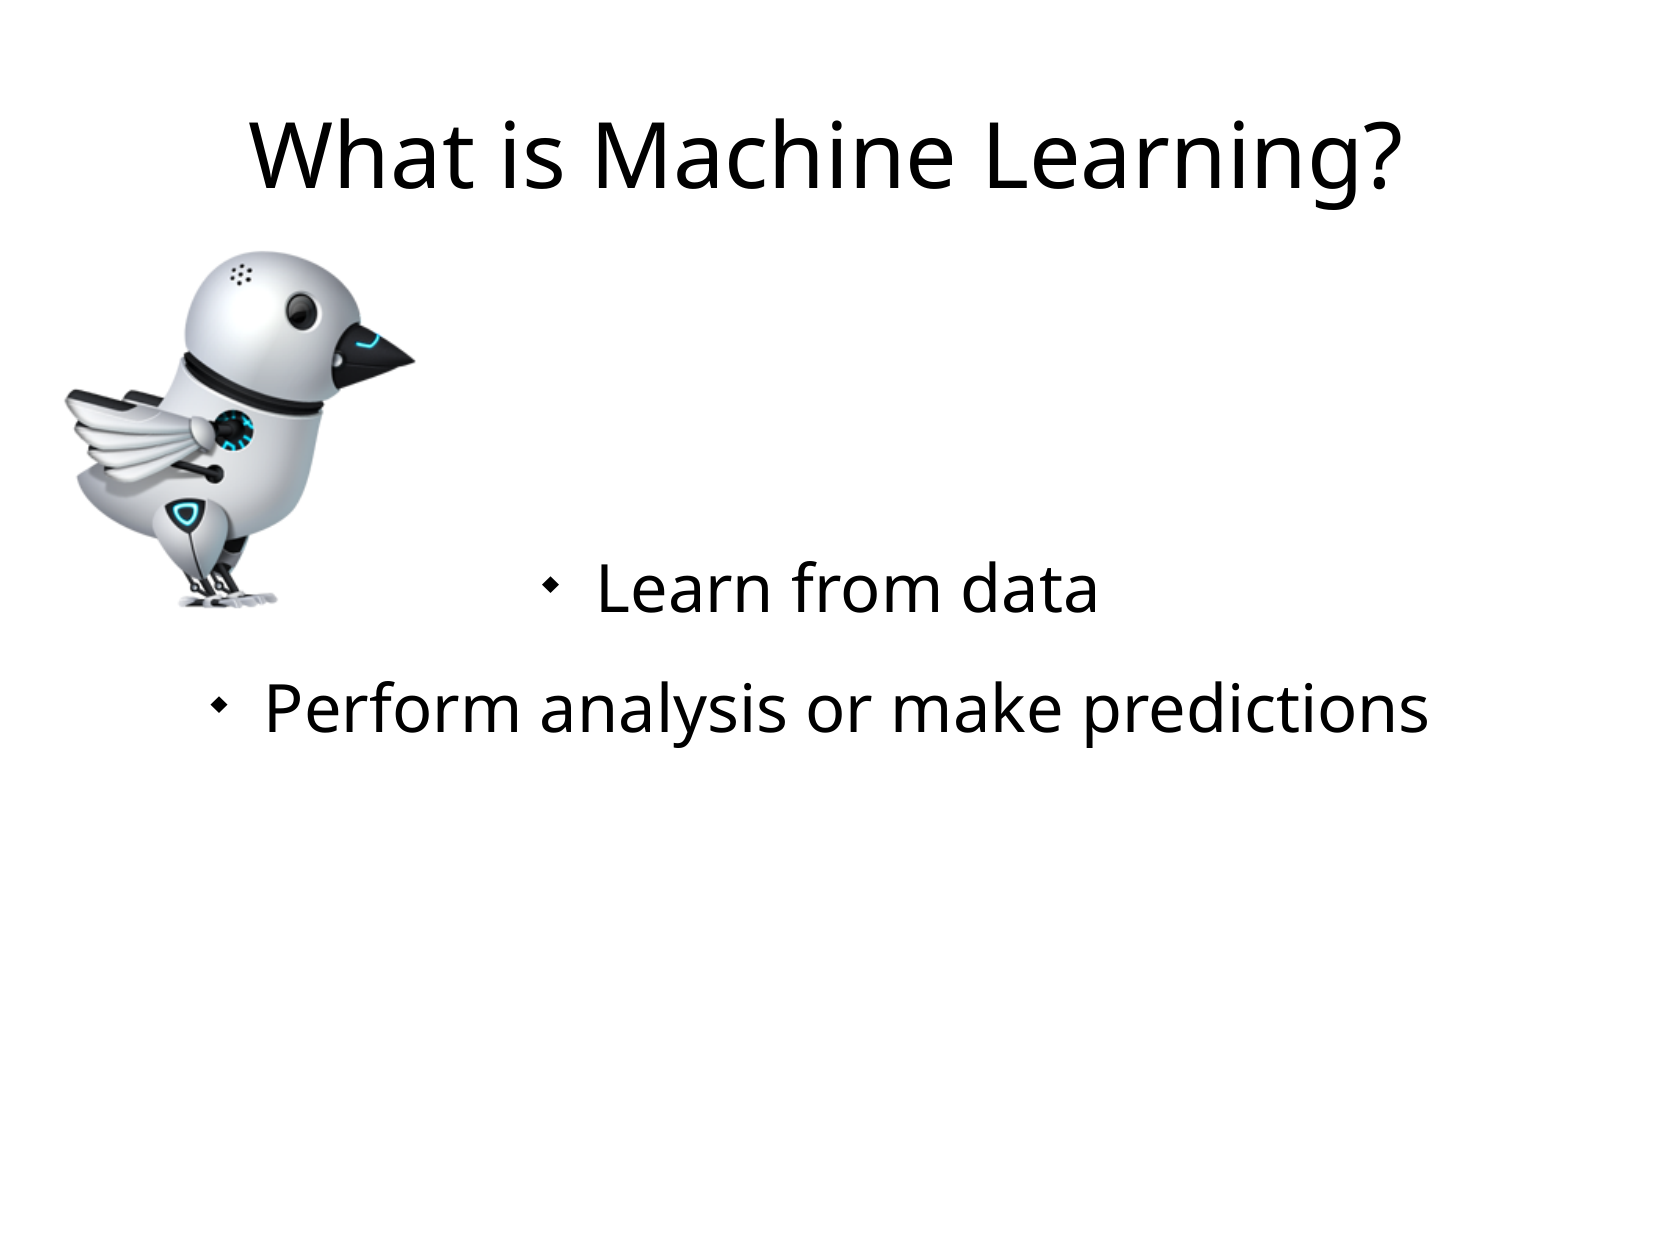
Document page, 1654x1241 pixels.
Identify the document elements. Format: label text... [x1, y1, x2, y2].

picture [37, 226, 438, 626]
title What is Machine Learning? [82, 49, 1571, 257]
list Learn from data Perform analysis or make predictions [85, 541, 1541, 1241]
